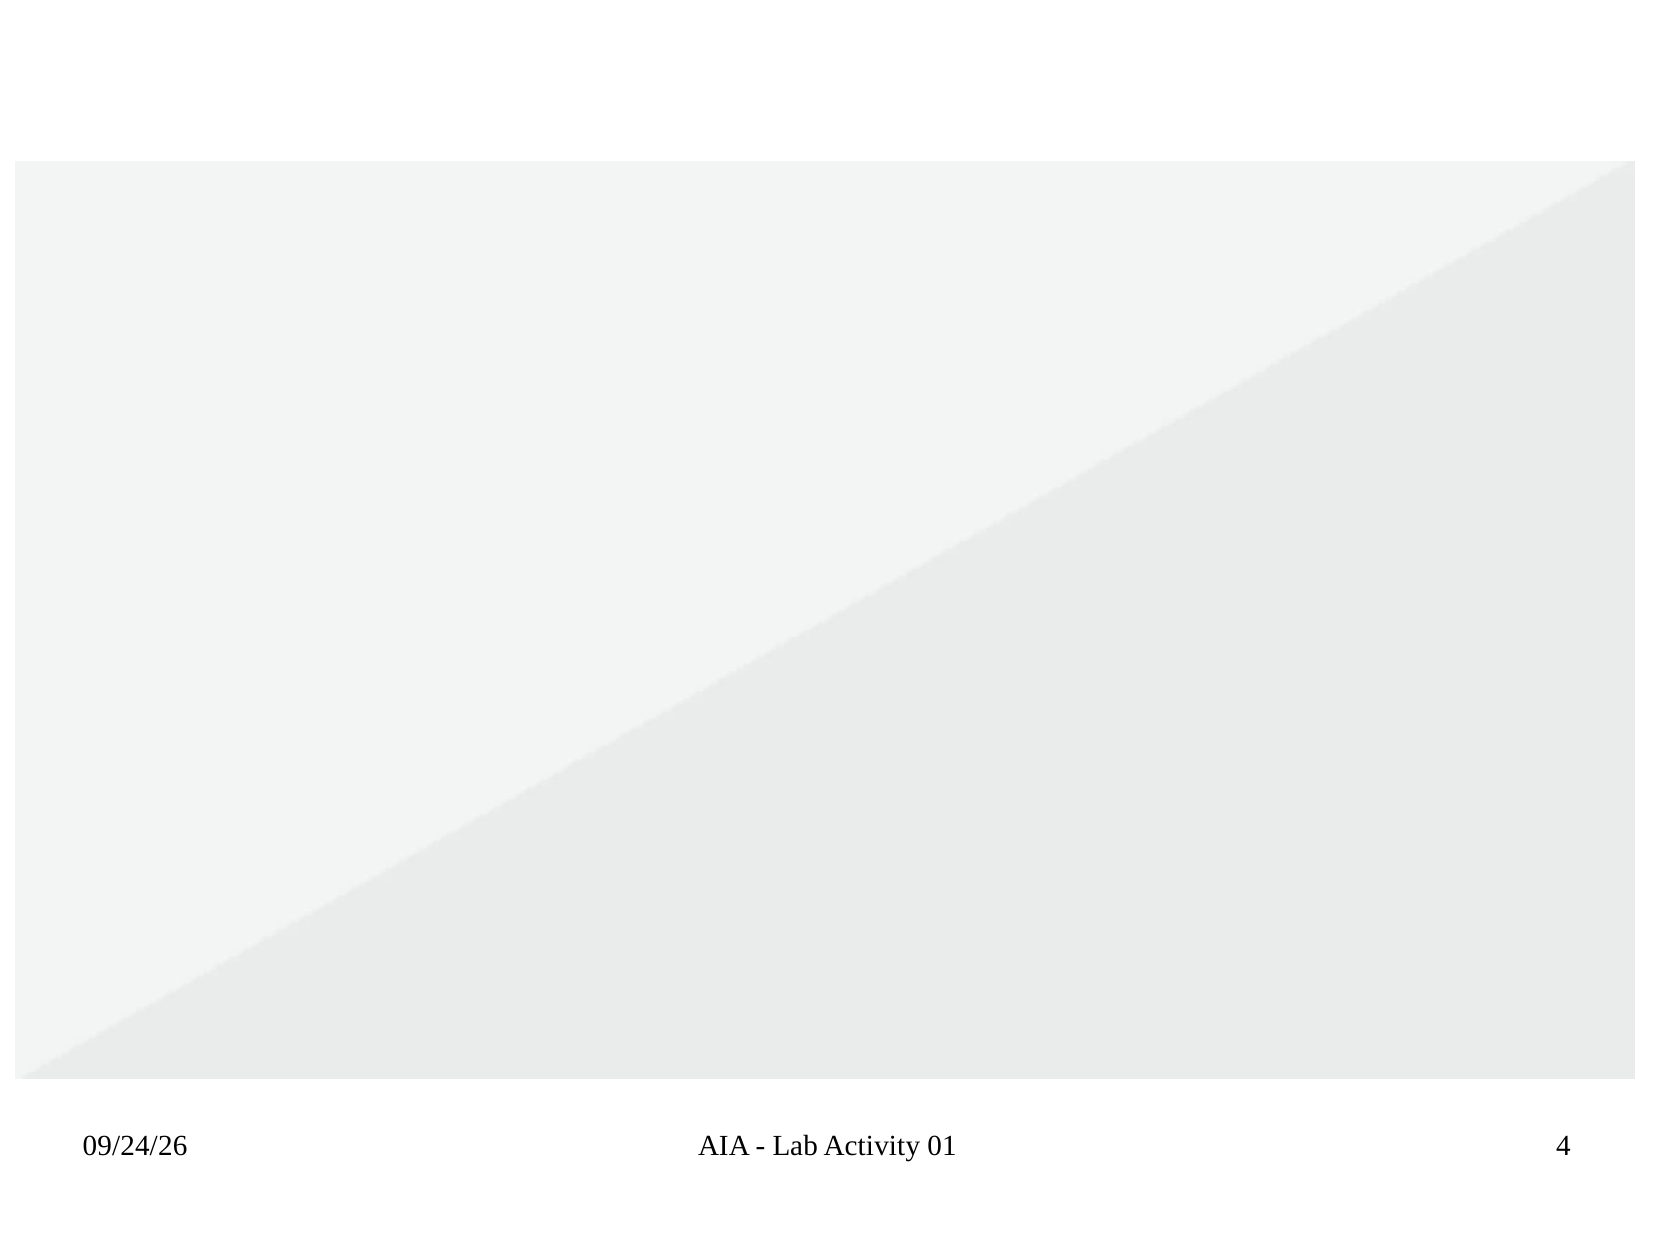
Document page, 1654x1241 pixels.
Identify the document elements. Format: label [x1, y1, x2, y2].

text_box [15, 160, 1636, 1080]
